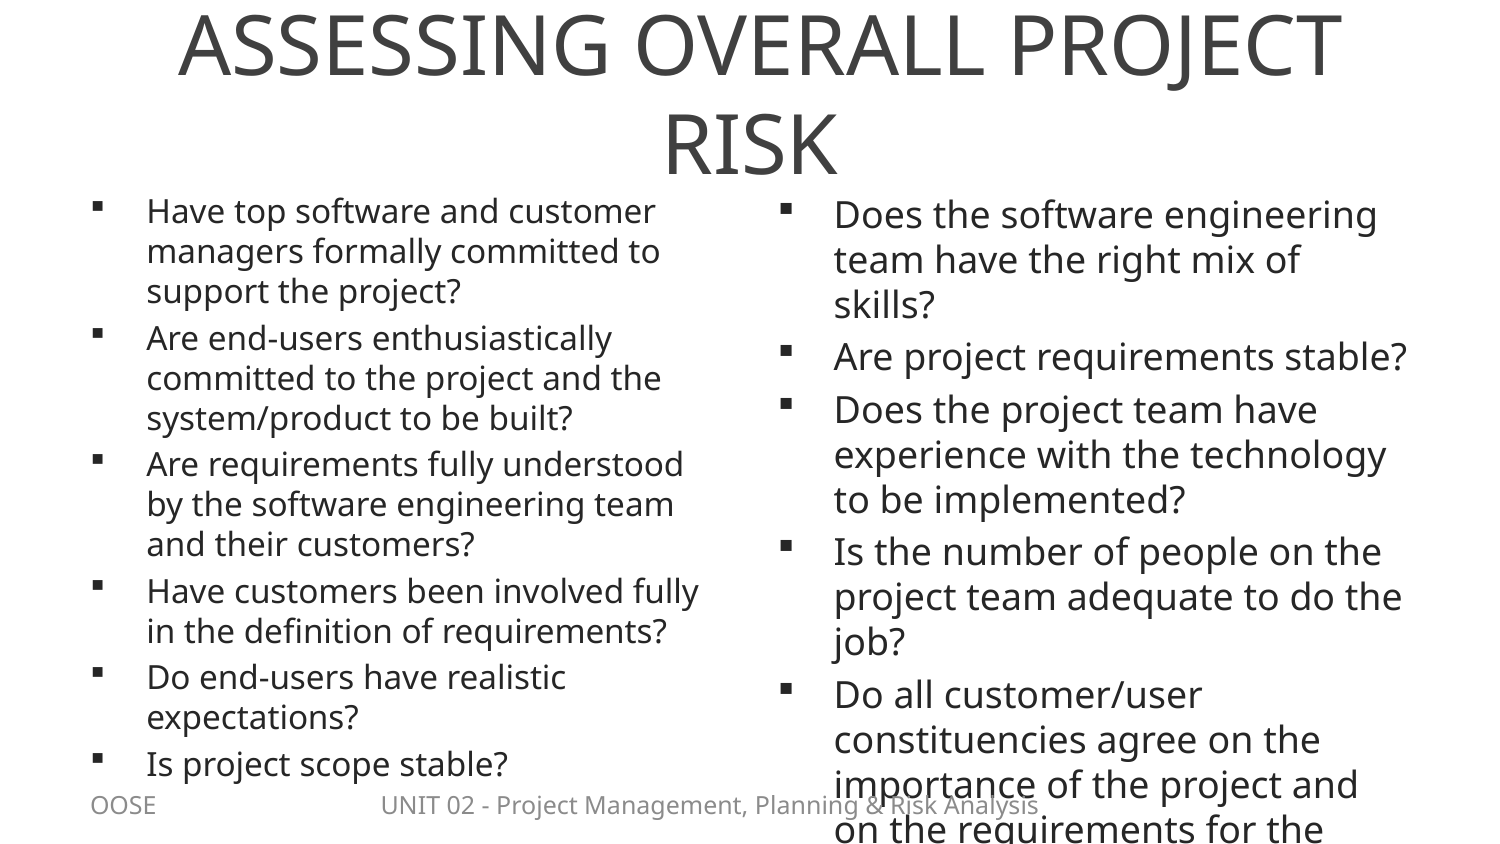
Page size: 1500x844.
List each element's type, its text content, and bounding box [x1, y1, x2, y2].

footer UNIT 02 - Project Management, Planning & Risk Analysis [341, 782, 1080, 827]
title Assessing Overall Project Risk [75, 21, 1425, 162]
slide_number [1172, 782, 1425, 827]
slide_number OOSE [75, 782, 310, 827]
list Does the software engineering team have the right mix of skills? Are project requirements stable? Does the project team have experience with the technology to be implemented? Is the number of people on the project team adequate to do the job? Do all customer/user constituencies agree on the importance of the project and on the requirements for the system/product to be built? [762, 183, 1425, 757]
list Have top software and customer managers formally committed to support the project? Are end-users enthusiastically committed to the project and the system/product to be built? Are requirements fully understood by the software engineering team and their customers? Have customers been involved fully in the definition of requirements? Do end-users have realistic expectations? Is project scope stable? [75, 183, 738, 757]
